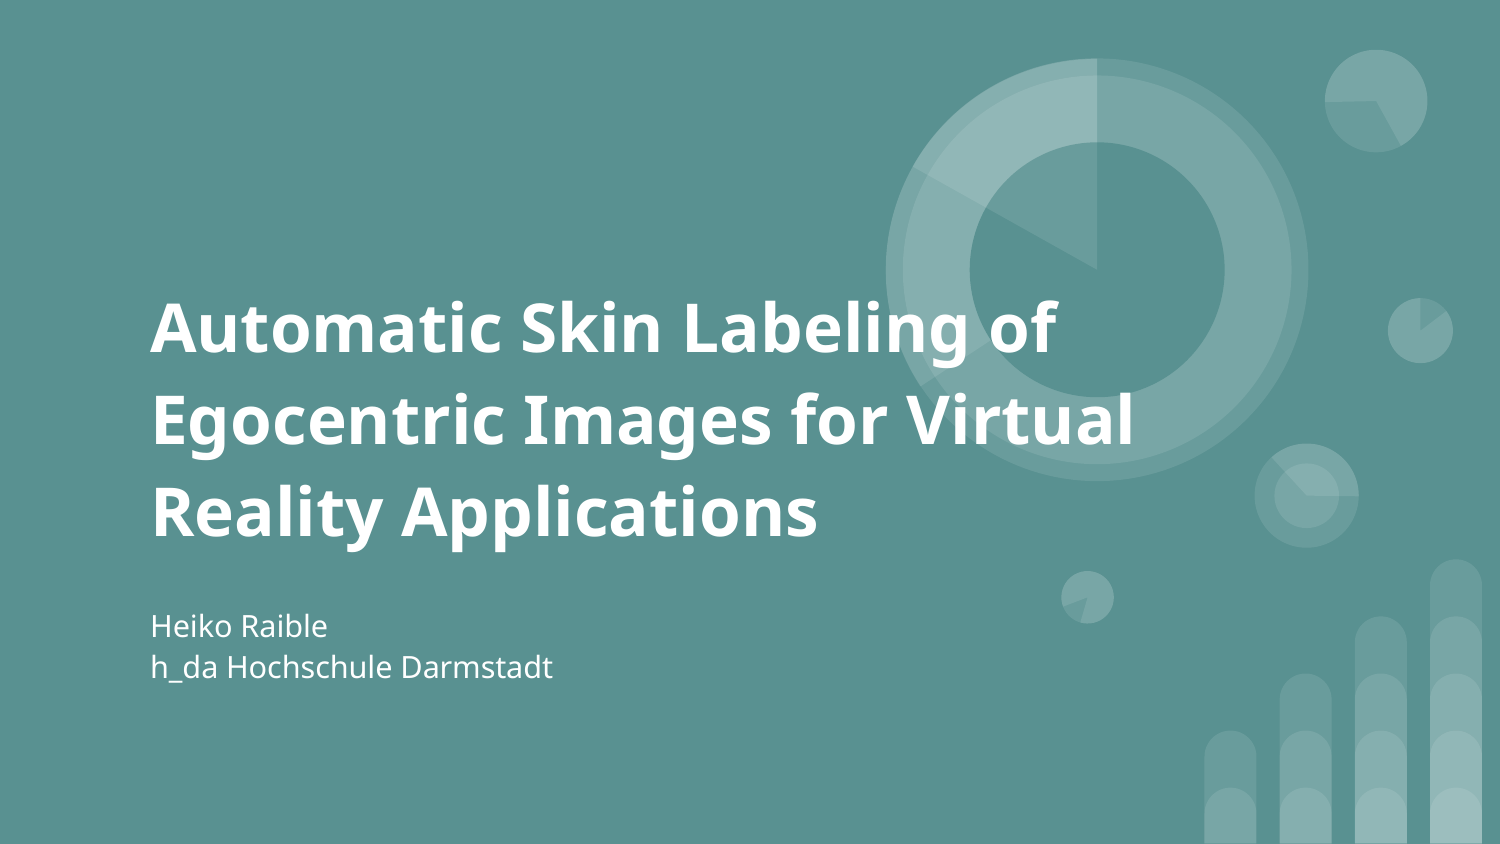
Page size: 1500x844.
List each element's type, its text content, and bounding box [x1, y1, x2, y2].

subtitle Heiko Raible h_da Hochschule Darmstadt [135, 589, 834, 704]
title Automatic Skin Labeling of Egocentric Images for Virtual Reality Applications [135, 264, 1218, 572]
